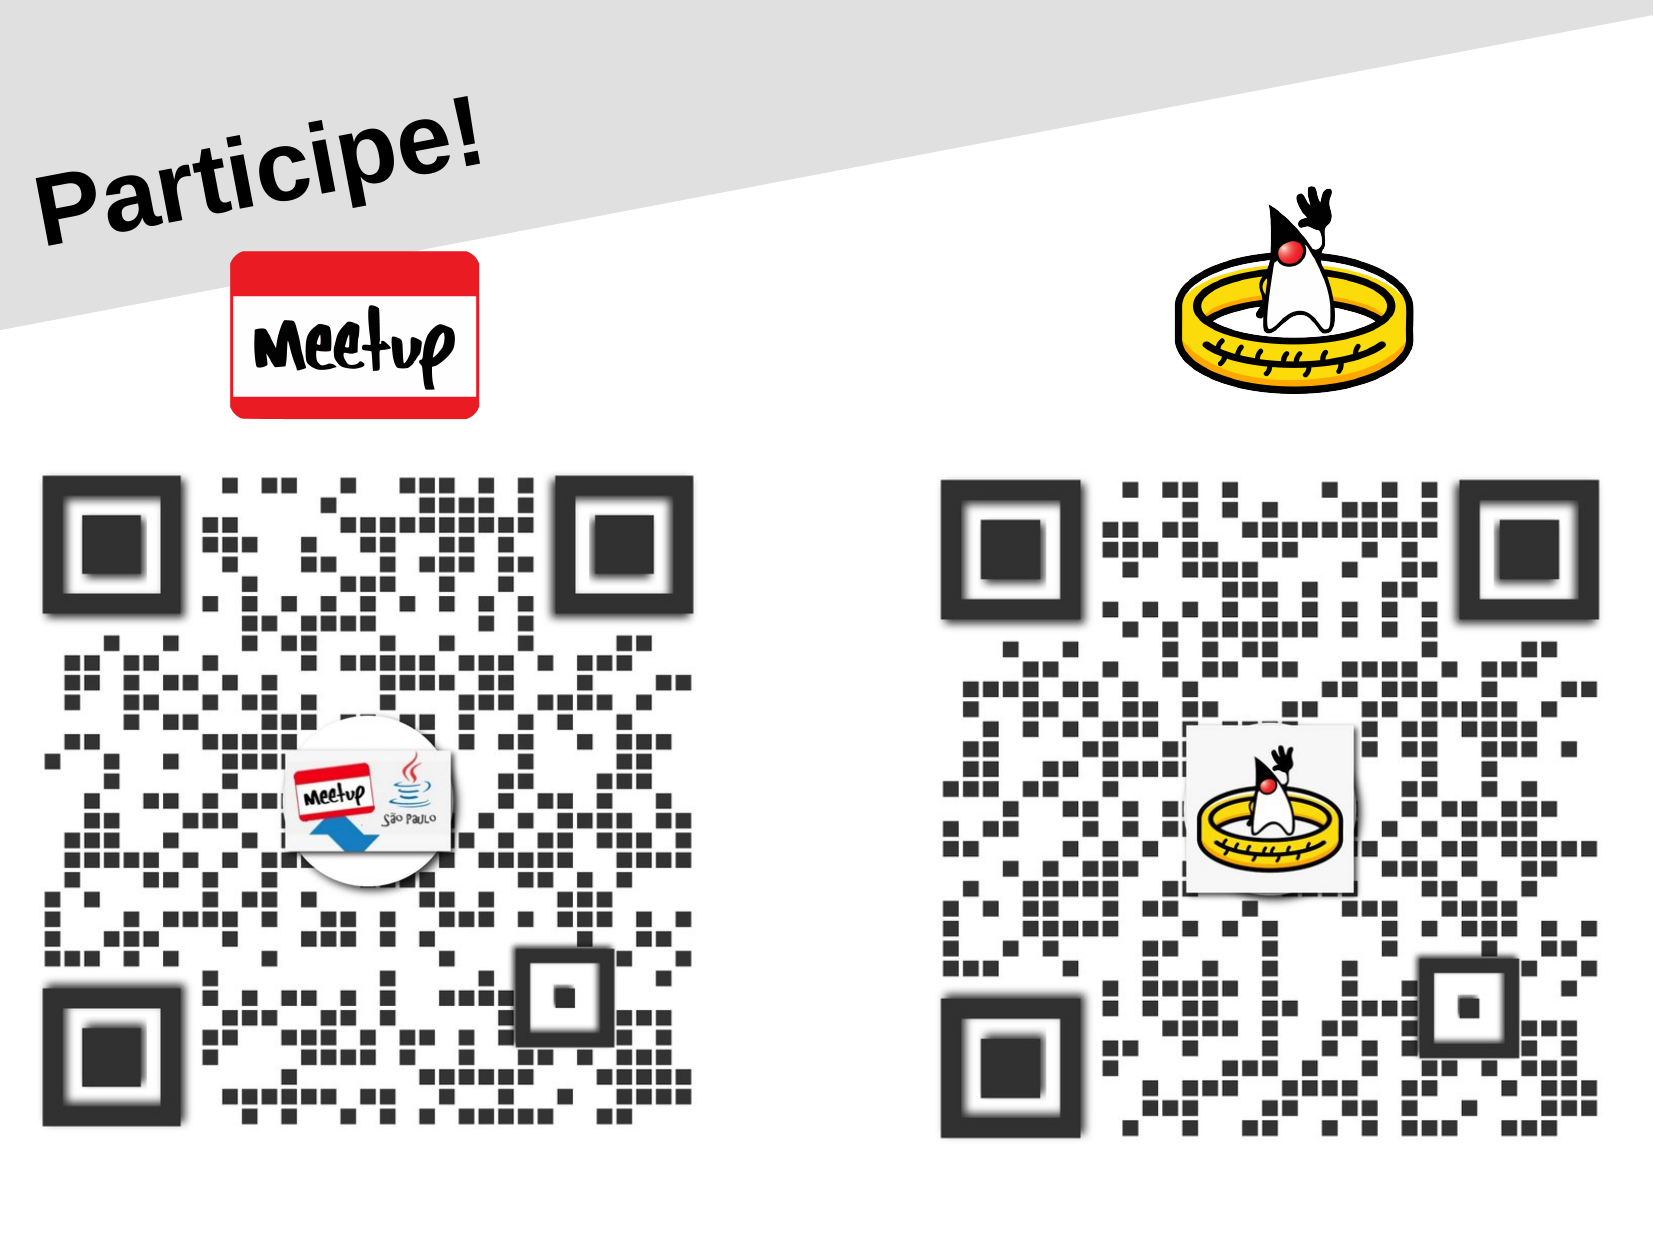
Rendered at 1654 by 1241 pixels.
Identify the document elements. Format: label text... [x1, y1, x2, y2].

picture [1157, 153, 1431, 427]
title Participe! [16, 0, 1518, 315]
picture [23, 203, 713, 1146]
picture [921, 460, 1619, 1158]
